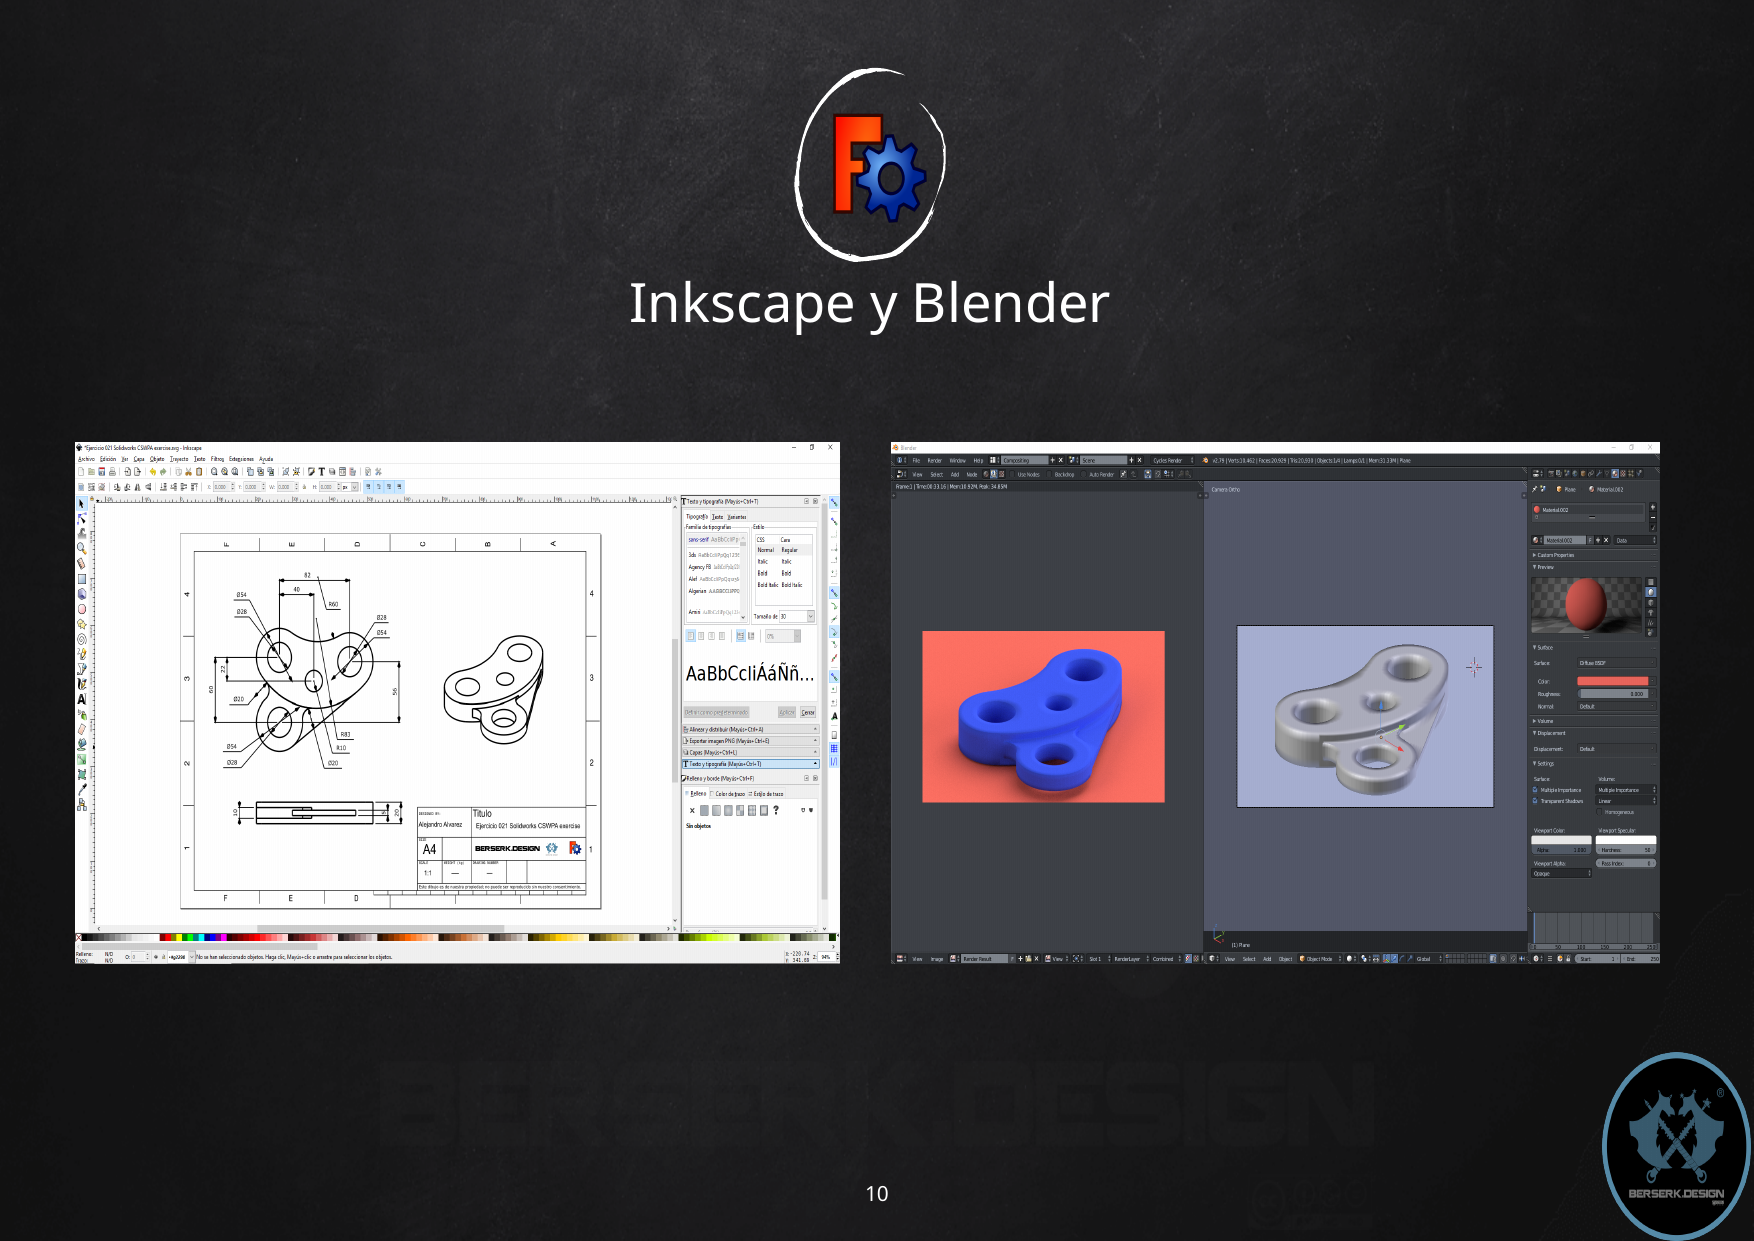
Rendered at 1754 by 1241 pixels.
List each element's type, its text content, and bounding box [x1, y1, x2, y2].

text_box [933, 116, 946, 207]
title Inkscape y Blender [524, 253, 1217, 460]
slide_number <número> [824, 1165, 930, 1241]
text_box [794, 67, 921, 262]
picture [0, 0, 1754, 1241]
